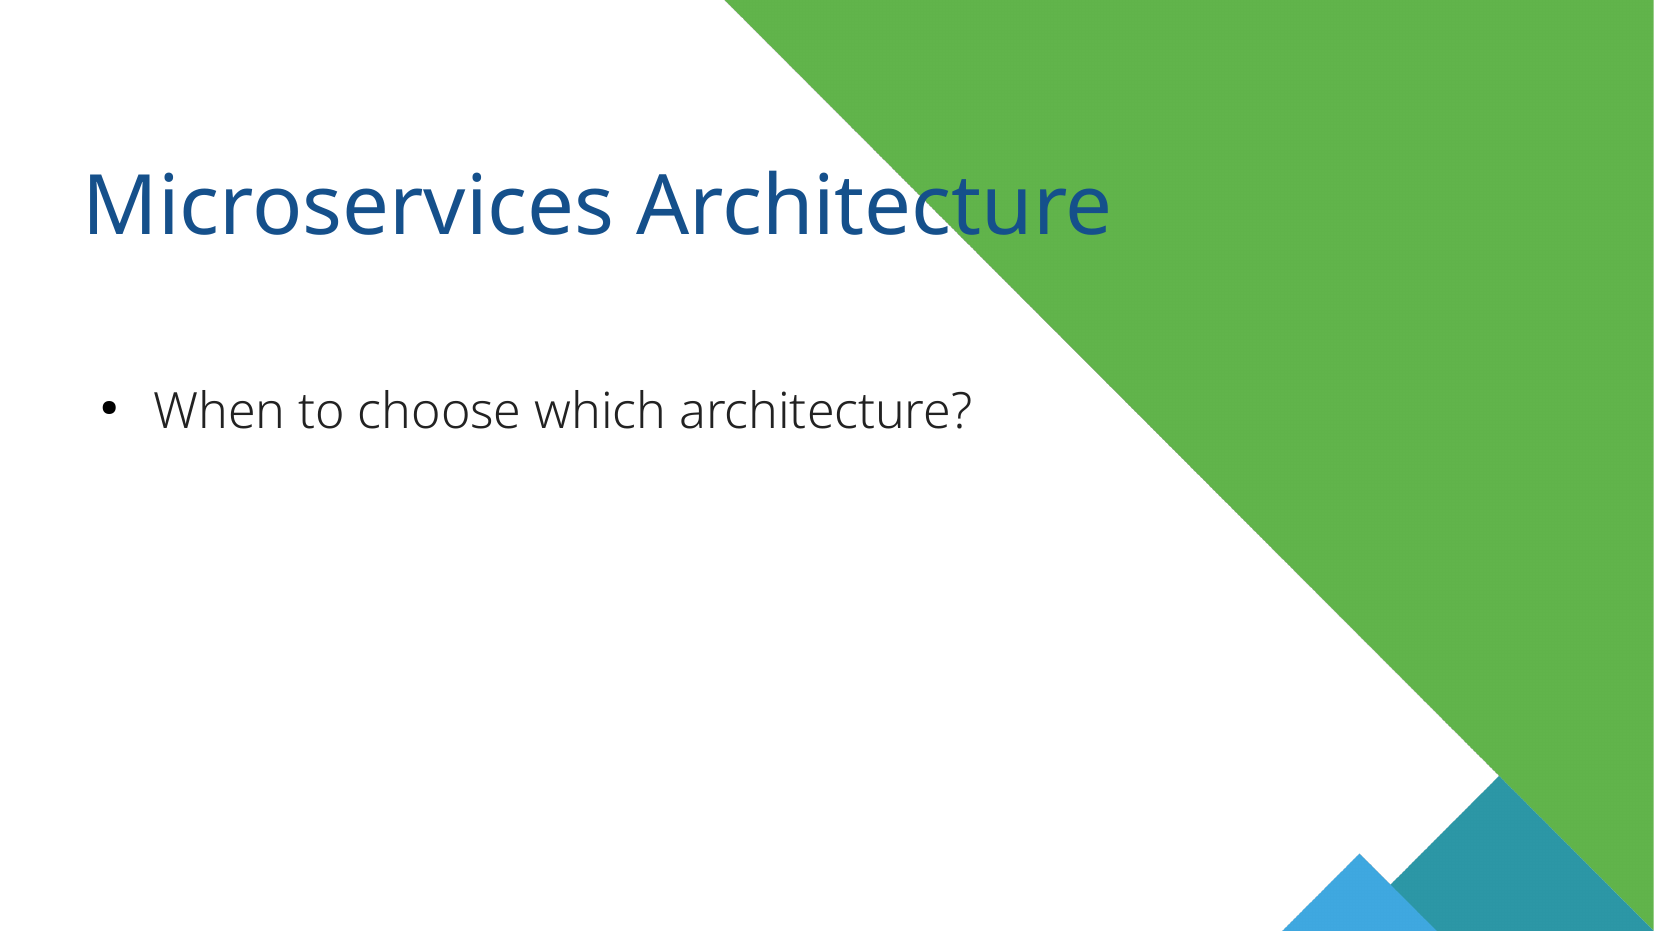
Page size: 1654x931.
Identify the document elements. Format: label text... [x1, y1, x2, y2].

picture [0, 0, 1654, 931]
list When to choose which architecture? [82, 375, 1571, 846]
title Microservices Architecture [82, 58, 1571, 346]
